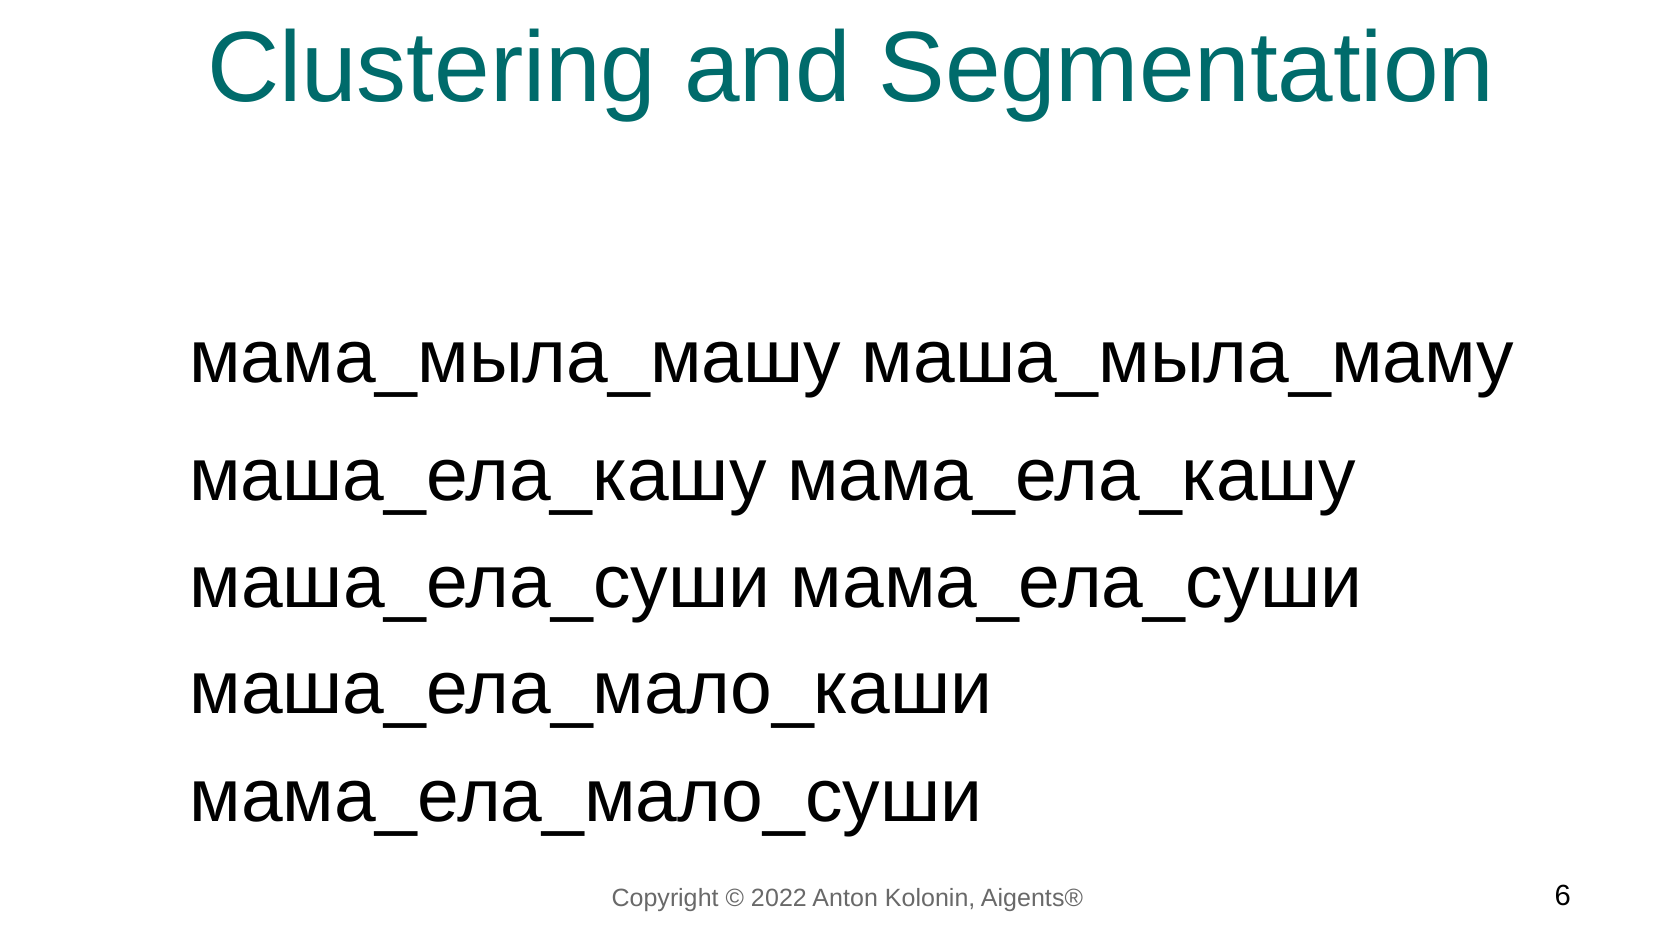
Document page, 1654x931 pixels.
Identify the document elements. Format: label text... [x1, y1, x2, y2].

text_box маша_ела_кашу мама_ела_кашу [174, 425, 1481, 531]
text_box маша_ела_мало_каши мама_ела_мало_суши [174, 638, 1481, 845]
text_box маша_ела_суши мама_ела_суши [174, 531, 1481, 638]
text_box Clustering and Segmentation [0, 0, 1653, 135]
text_box мама_мыла_машу маша_мыла_маму [174, 307, 1531, 415]
